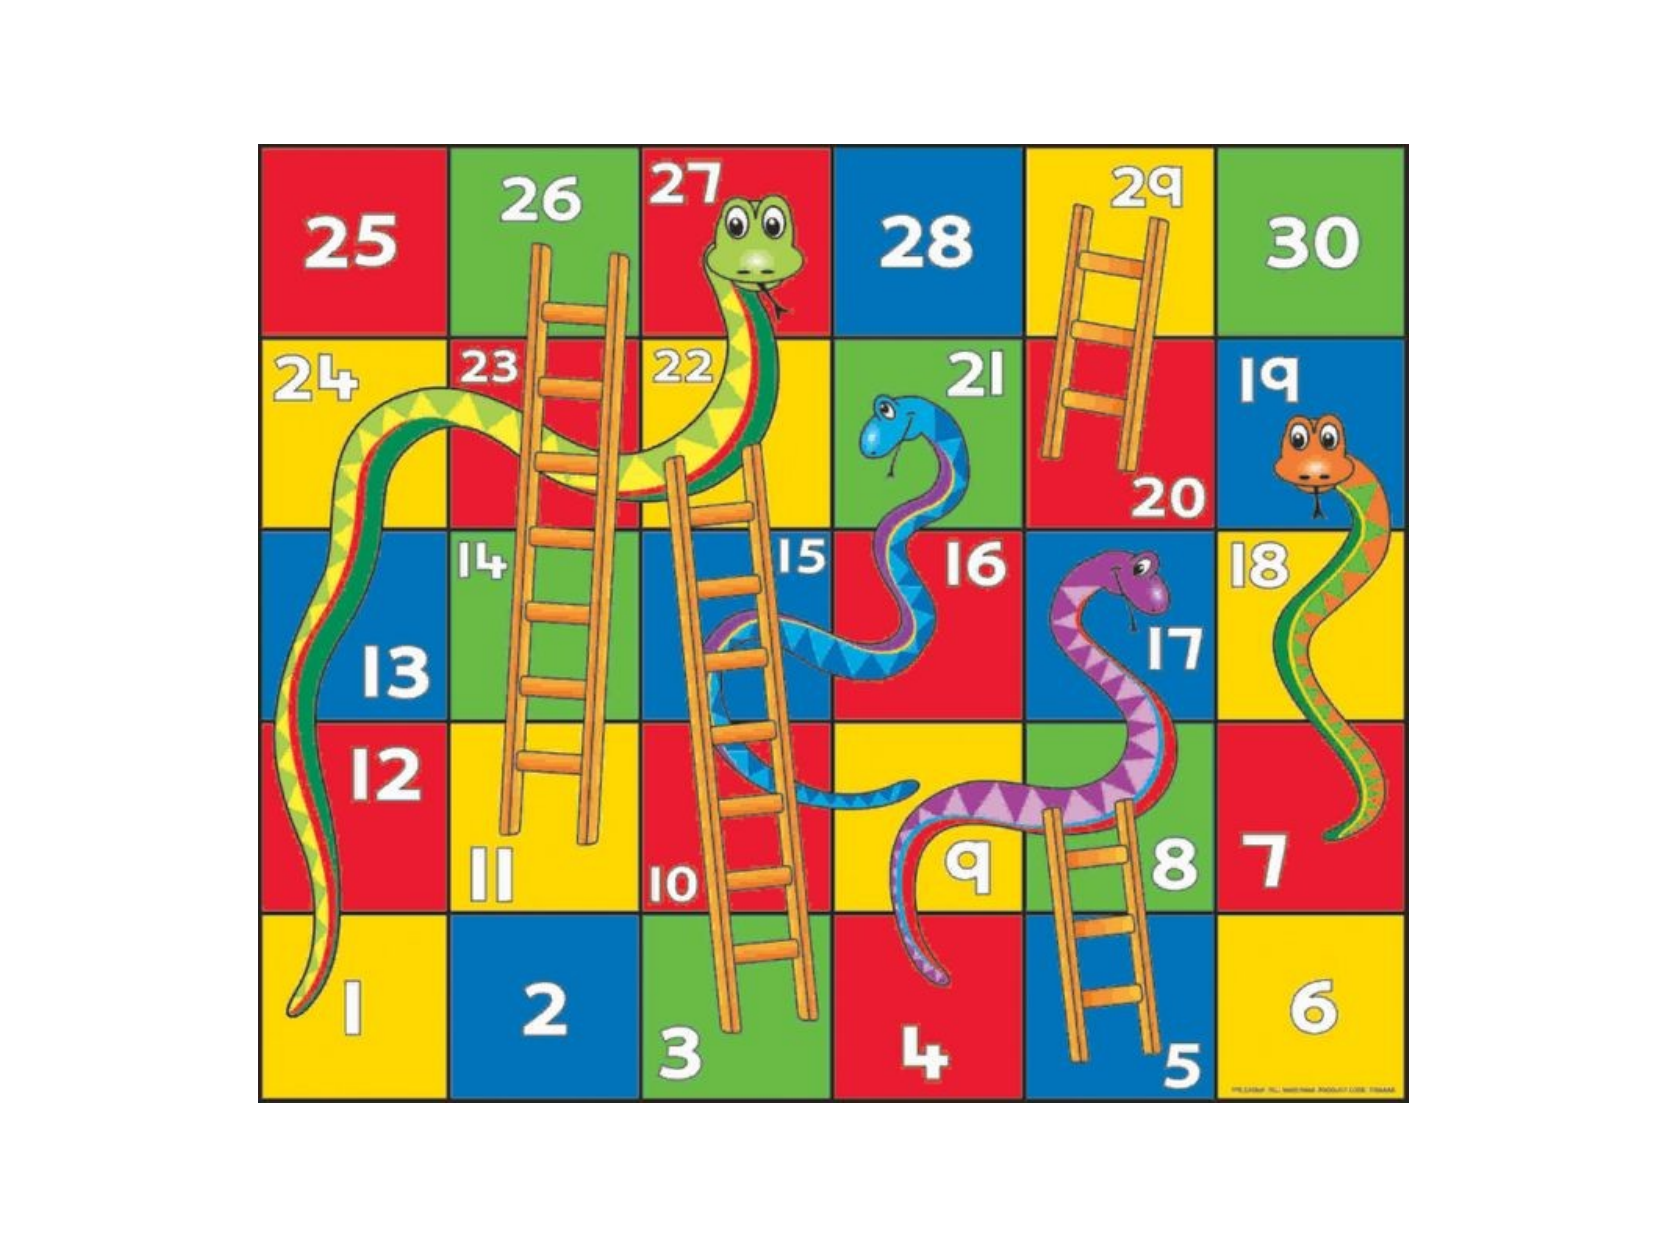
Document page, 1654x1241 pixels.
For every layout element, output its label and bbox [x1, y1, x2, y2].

picture [258, 144, 1409, 1103]
